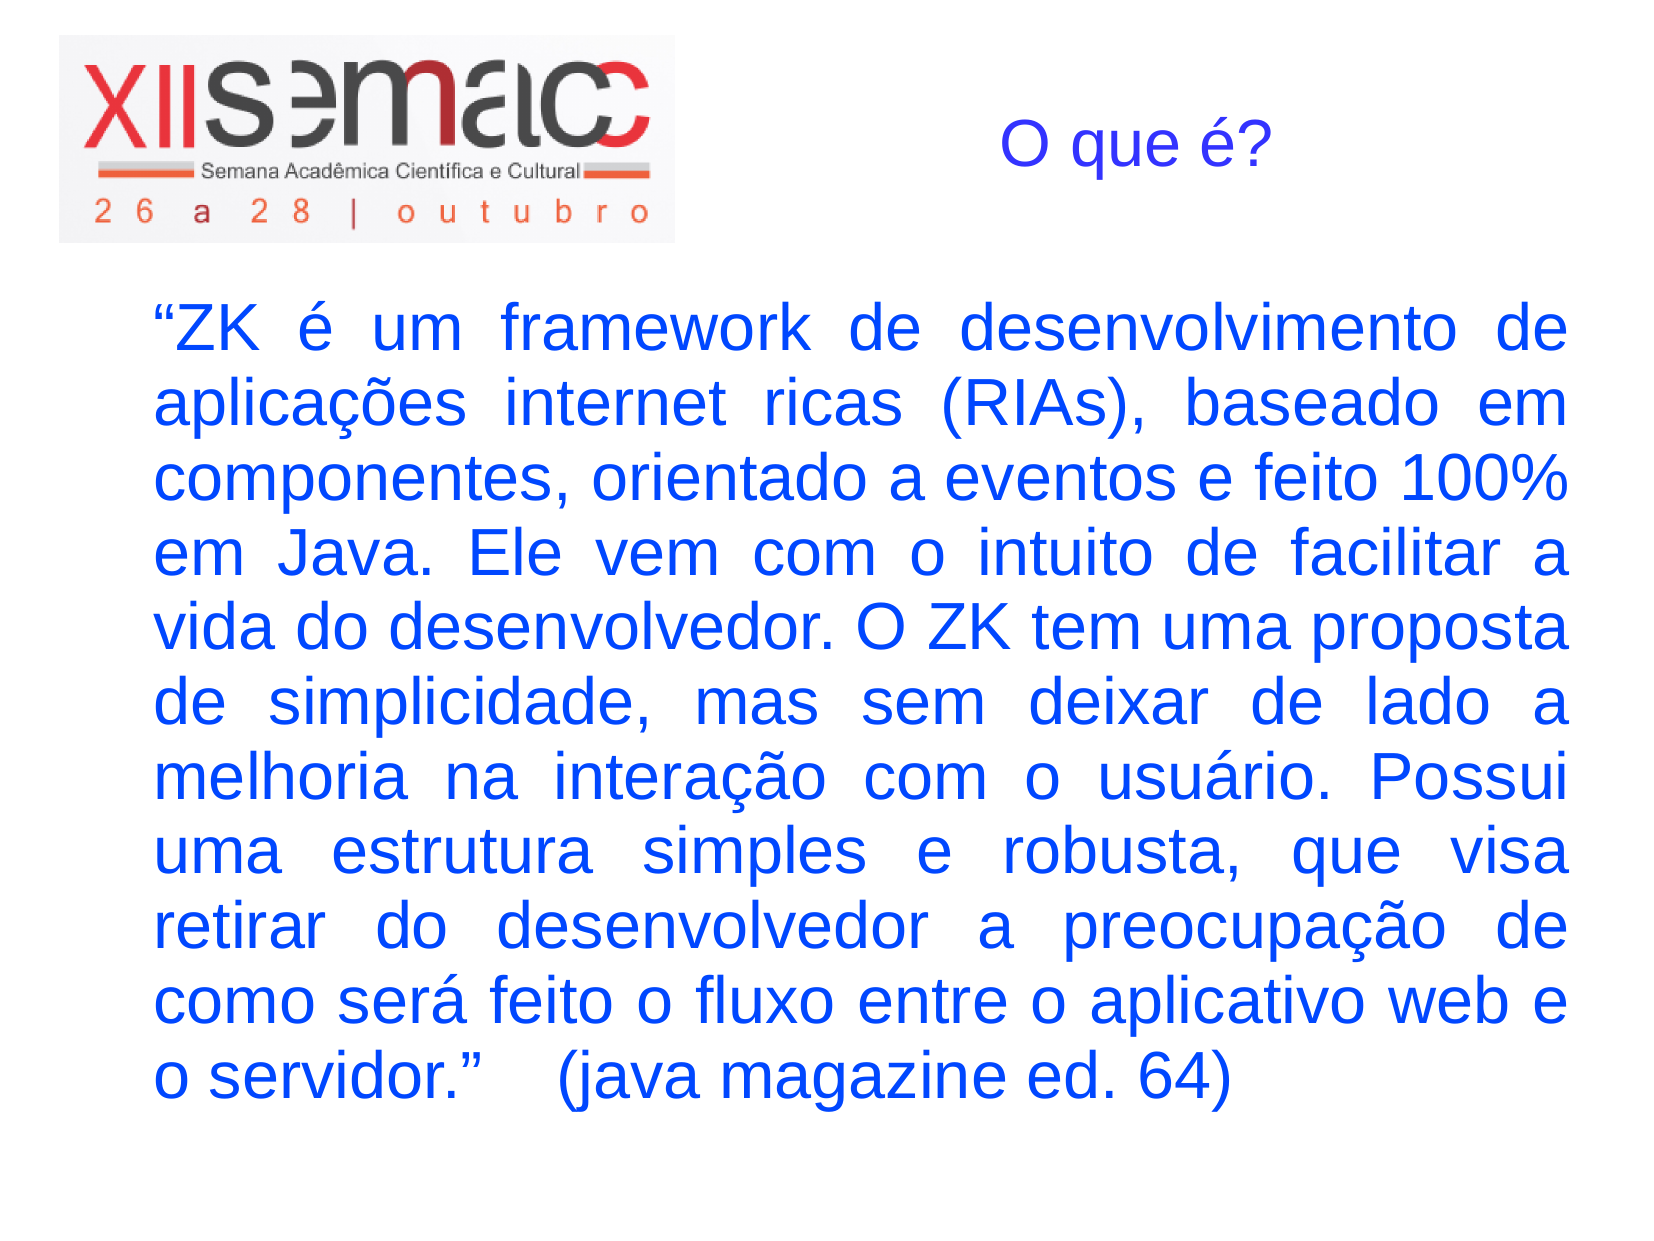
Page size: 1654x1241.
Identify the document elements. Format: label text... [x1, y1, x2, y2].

list “ZK é um framework de desenvolvimento de aplicações internet ricas (RIAs), baseado em componentes, orientado a eventos e feito 100% em Java. Ele vem com o intuito de facilitar a vida do desenvolvedor. O ZK tem uma proposta de simplicidade, mas sem deixar de lado a melhoria na interação com o usuário. Possui uma estrutura simples e robusta, que visa retirar do desenvolvedor a preocupação de como será feito o fluxo entre o aplicativo web e o servidor.” (java magazine ed. 64) [82, 290, 1571, 1113]
title O que é? [679, 49, 1595, 237]
picture [59, 35, 675, 243]
